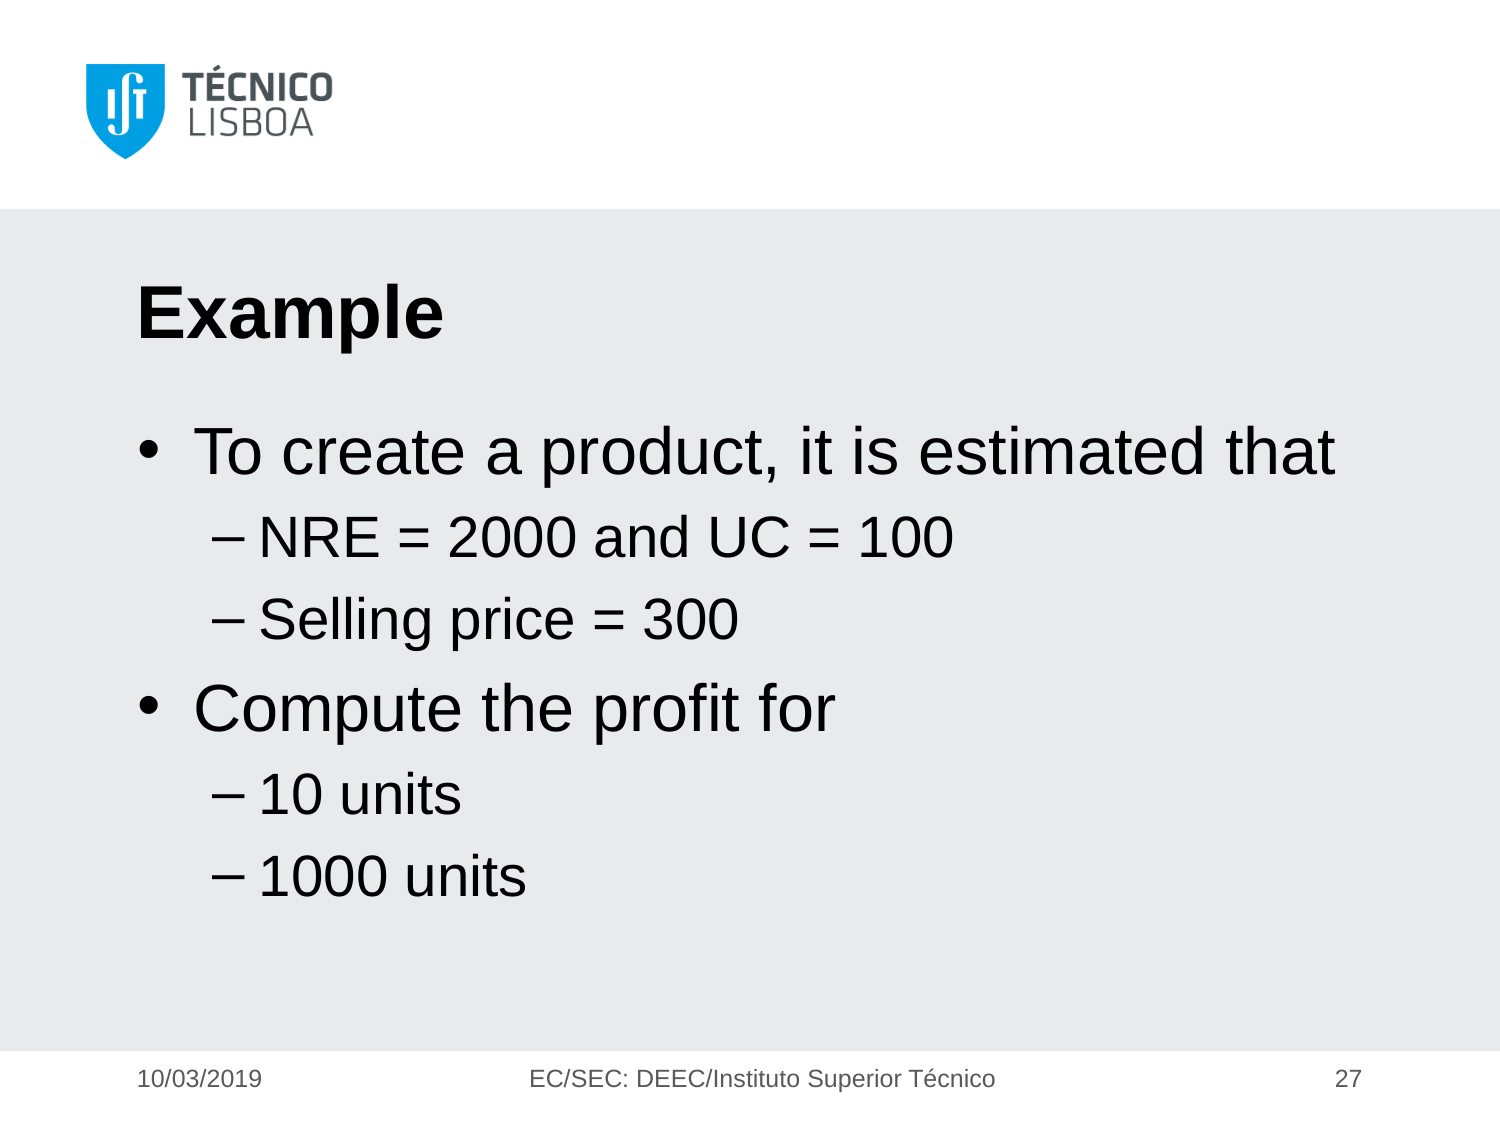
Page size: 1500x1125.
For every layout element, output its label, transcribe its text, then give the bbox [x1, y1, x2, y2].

picture [0, 0, 1500, 1125]
slide_number <number> [1077, 1052, 1378, 1103]
slide_number 10/03/2019 [121, 1052, 425, 1103]
footer EC/SEC: DEEC/Instituto Superior Técnico [512, 1052, 1021, 1103]
list To create a product, it is estimated that NRE = 2000 and UC = 100 Selling price = 300 Compute the profit for 10 units 1000 units [121, 400, 1378, 1005]
title Example [121, 237, 1378, 381]
